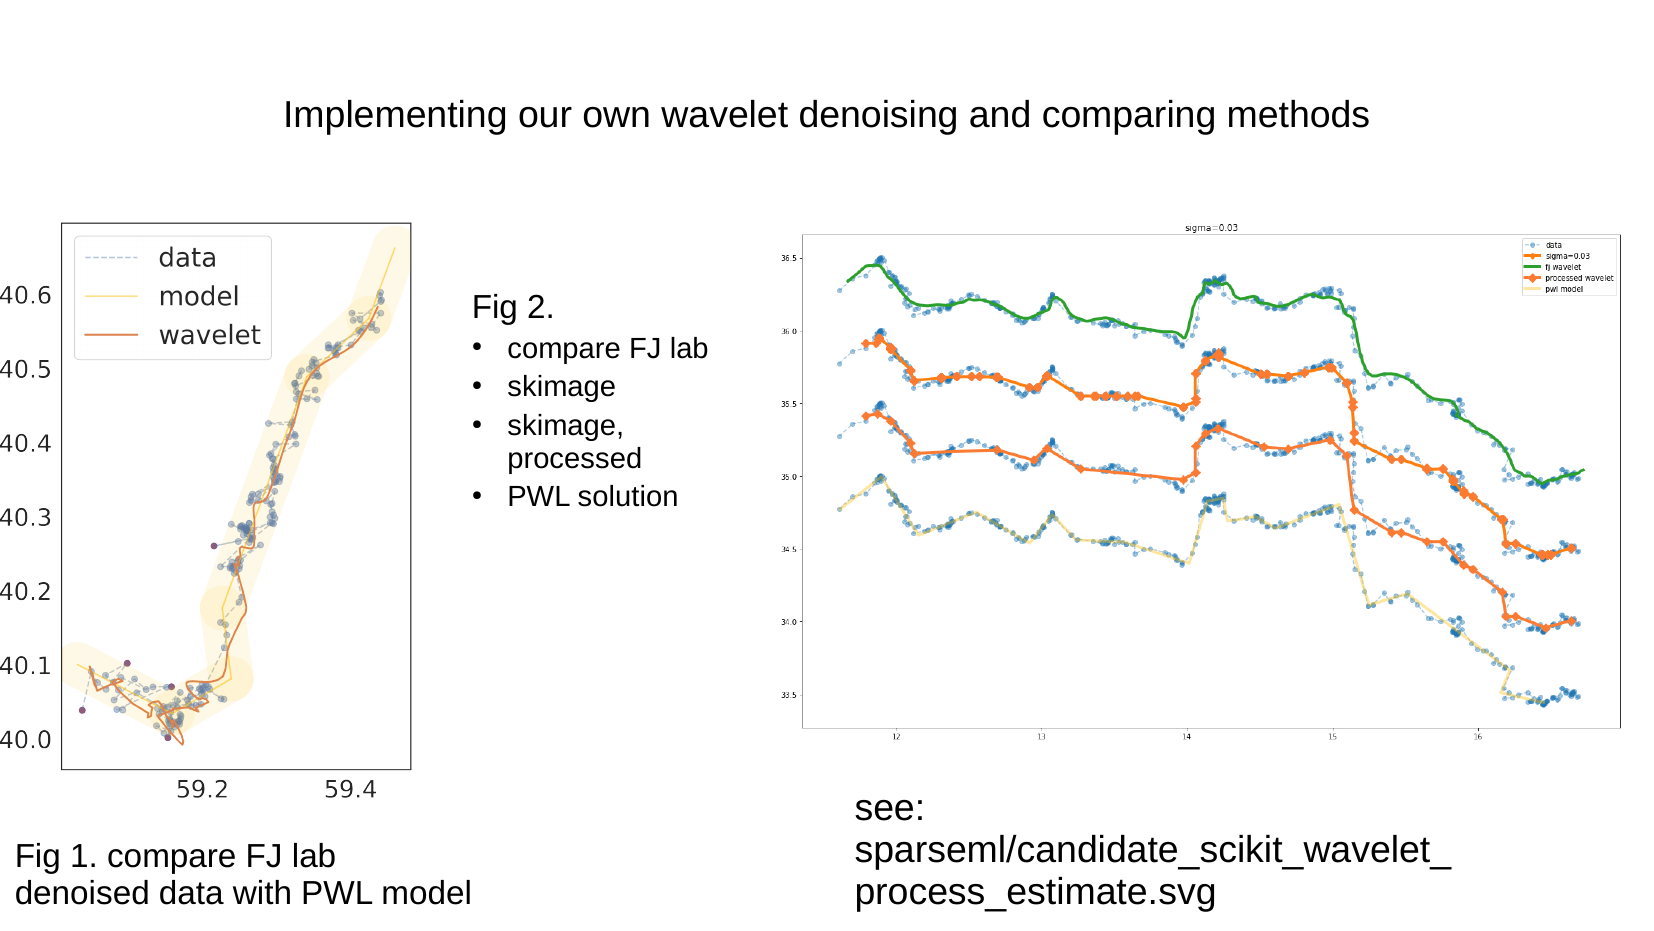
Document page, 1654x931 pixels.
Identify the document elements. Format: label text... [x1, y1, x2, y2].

picture [775, 217, 1626, 745]
picture [0, 136, 589, 860]
text_box Fig 1. compare FJ lab denoised data with PWL model [0, 830, 493, 931]
title Implementing our own wavelet denoising and comparing methods [82, 37, 1571, 193]
text_box see: sparseml/candidate_scikit_wavelet_process_estimate.svg [839, 779, 1469, 931]
text_box Fig 2. compare FJ lab skimage skimage, processed PWL solution [457, 281, 758, 723]
